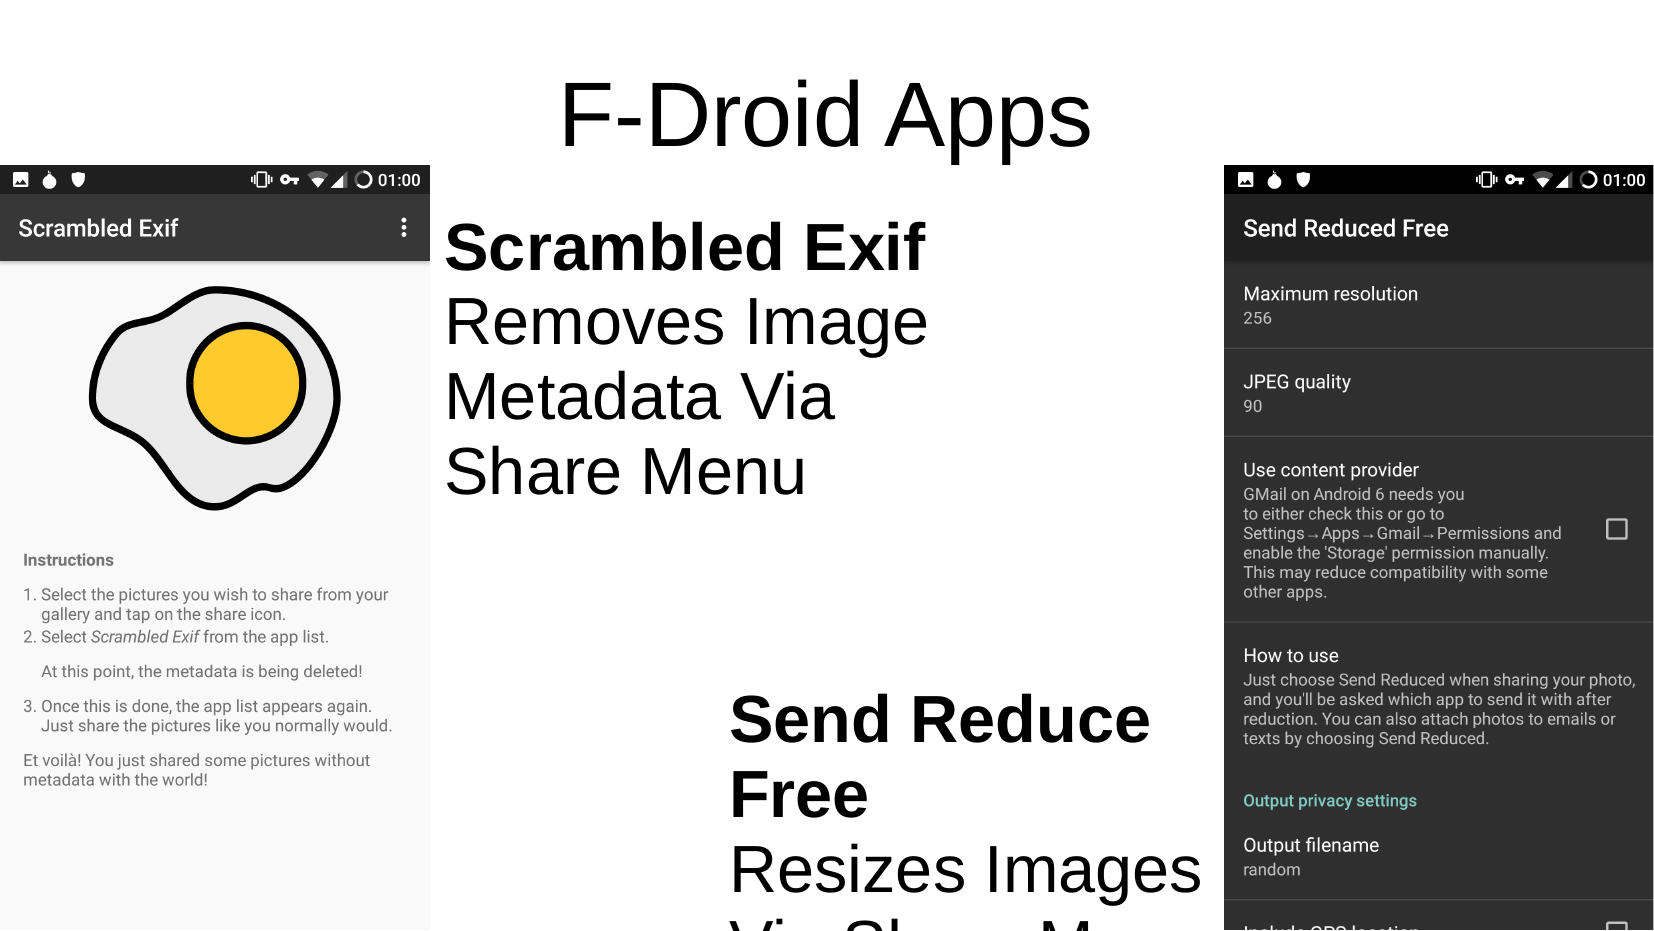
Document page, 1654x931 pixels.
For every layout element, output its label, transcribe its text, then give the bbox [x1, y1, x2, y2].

text_box Scrambled Exif Removes Image Metadata Via Share Menu [430, 202, 946, 467]
picture [0, 165, 430, 930]
text_box Send Reduce Free Resizes Images Via Share Menu [714, 675, 1243, 931]
title F-Droid Apps [82, 37, 1571, 193]
picture [1224, 165, 1654, 930]
